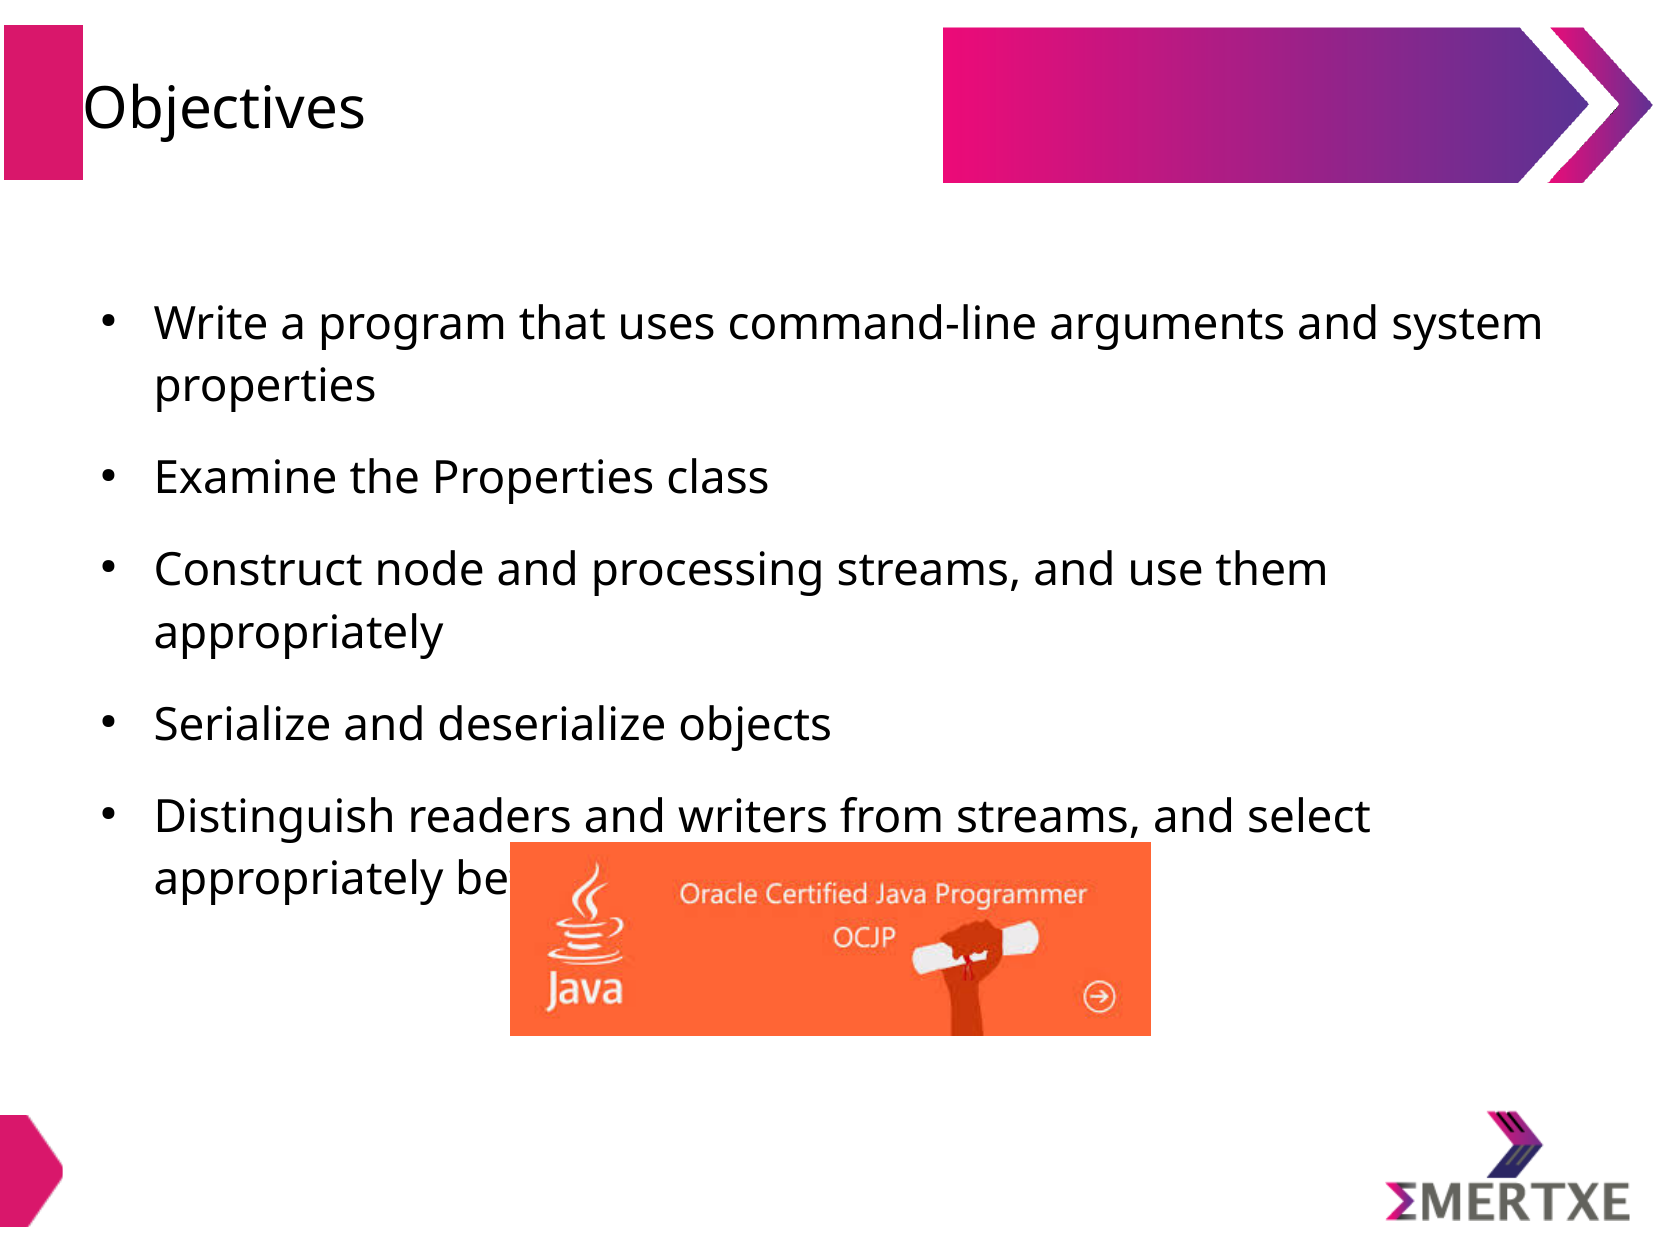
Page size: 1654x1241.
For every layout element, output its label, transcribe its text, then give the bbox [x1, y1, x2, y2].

picture [1385, 1107, 1631, 1221]
title Objectives [82, 2, 1571, 210]
list Write a program that uses command-line arguments and system properties Examine the Properties class Construct node and processing streams, and use them appropriately Serialize and deserialize objects Distinguish readers and writers from streams, and select appropriately between them [82, 290, 1571, 1010]
picture [510, 842, 1151, 1036]
picture [1571, 27, 1653, 183]
